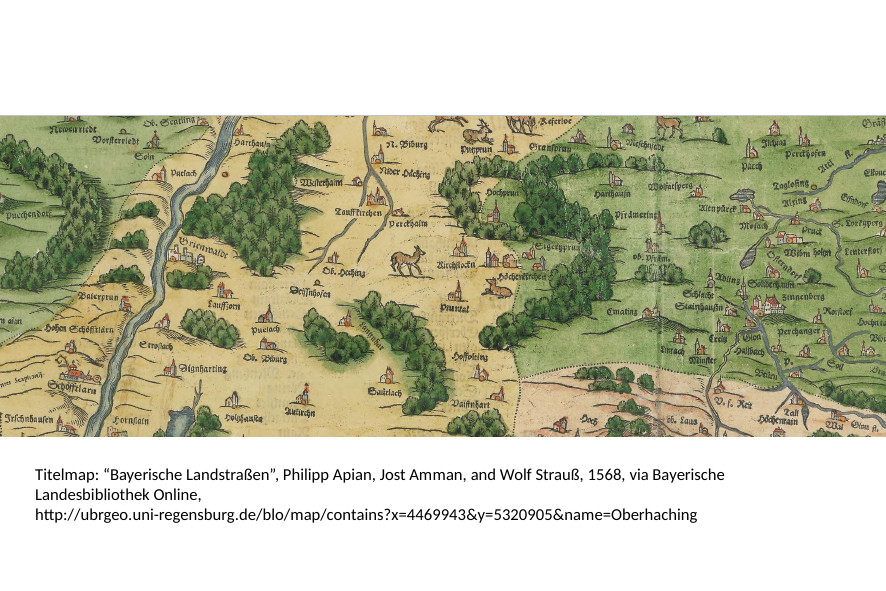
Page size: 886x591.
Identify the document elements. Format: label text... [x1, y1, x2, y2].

picture [0, 115, 886, 437]
text_box Titelmap: “Bayerische Landstraßen”, Philipp Apian, Jost Amman, and Wolf Strauß, 1568, via Bayerische Landesbibliothek Online, http://ubrgeo.uni-regensburg.de/blo/map/contains?x=4469943&y=5320905&name=Oberhaching [20, 456, 839, 531]
